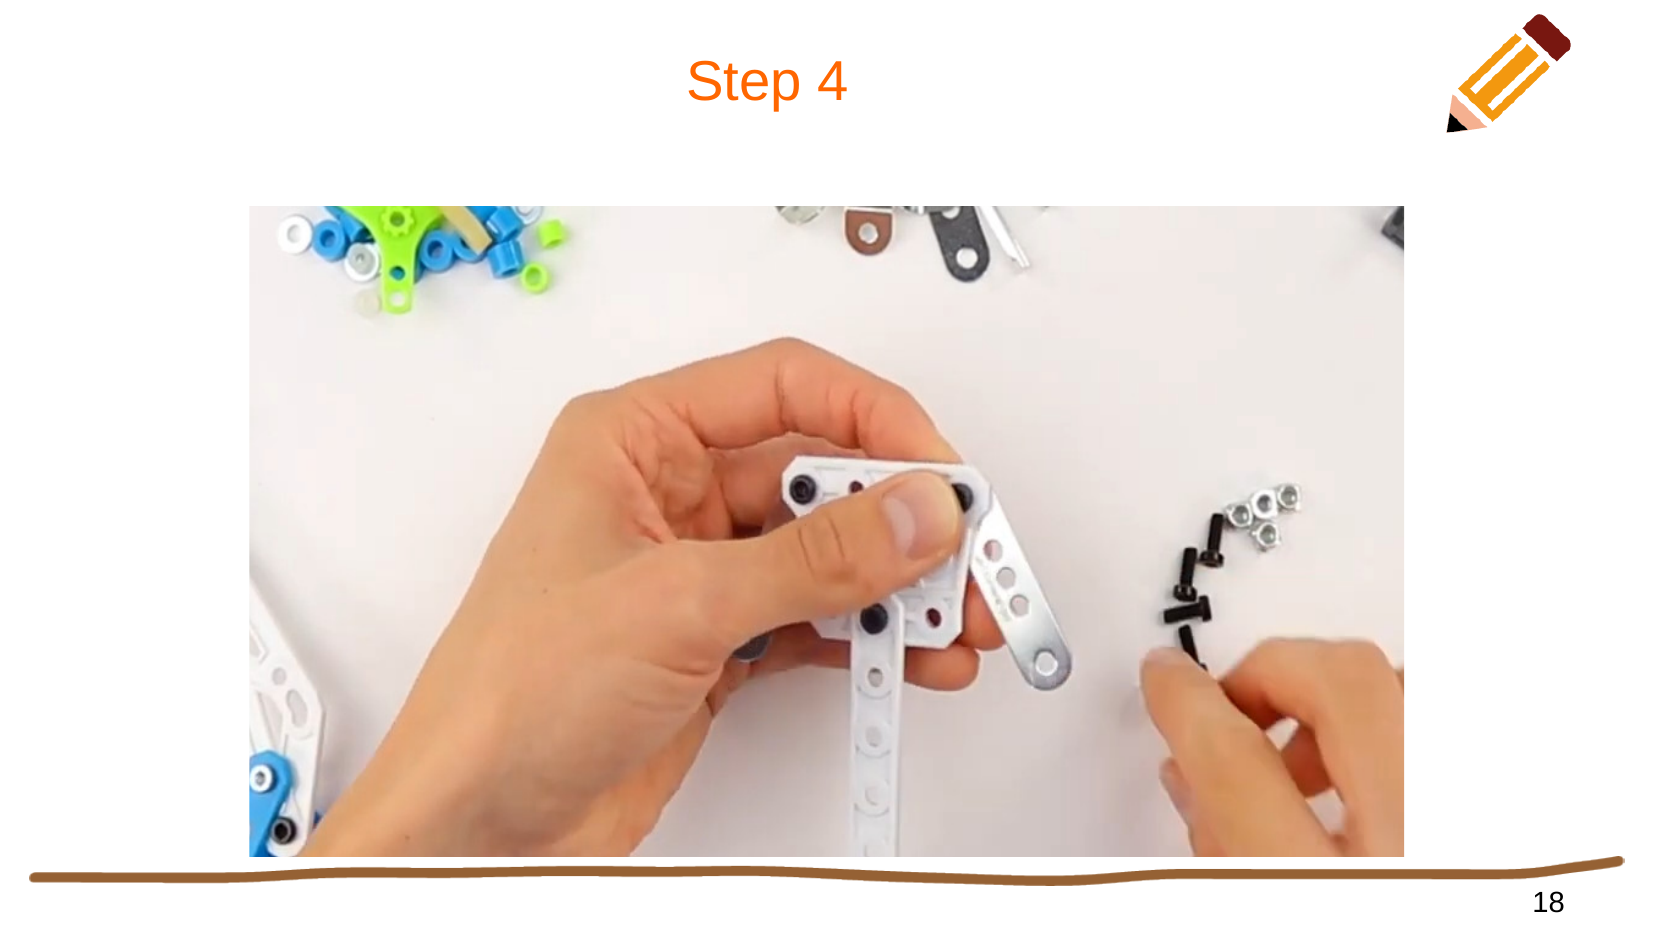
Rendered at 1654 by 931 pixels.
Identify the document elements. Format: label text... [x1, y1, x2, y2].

title Step 4 [88, 29, 1447, 133]
picture [1446, 14, 1571, 133]
picture [29, 206, 1625, 886]
